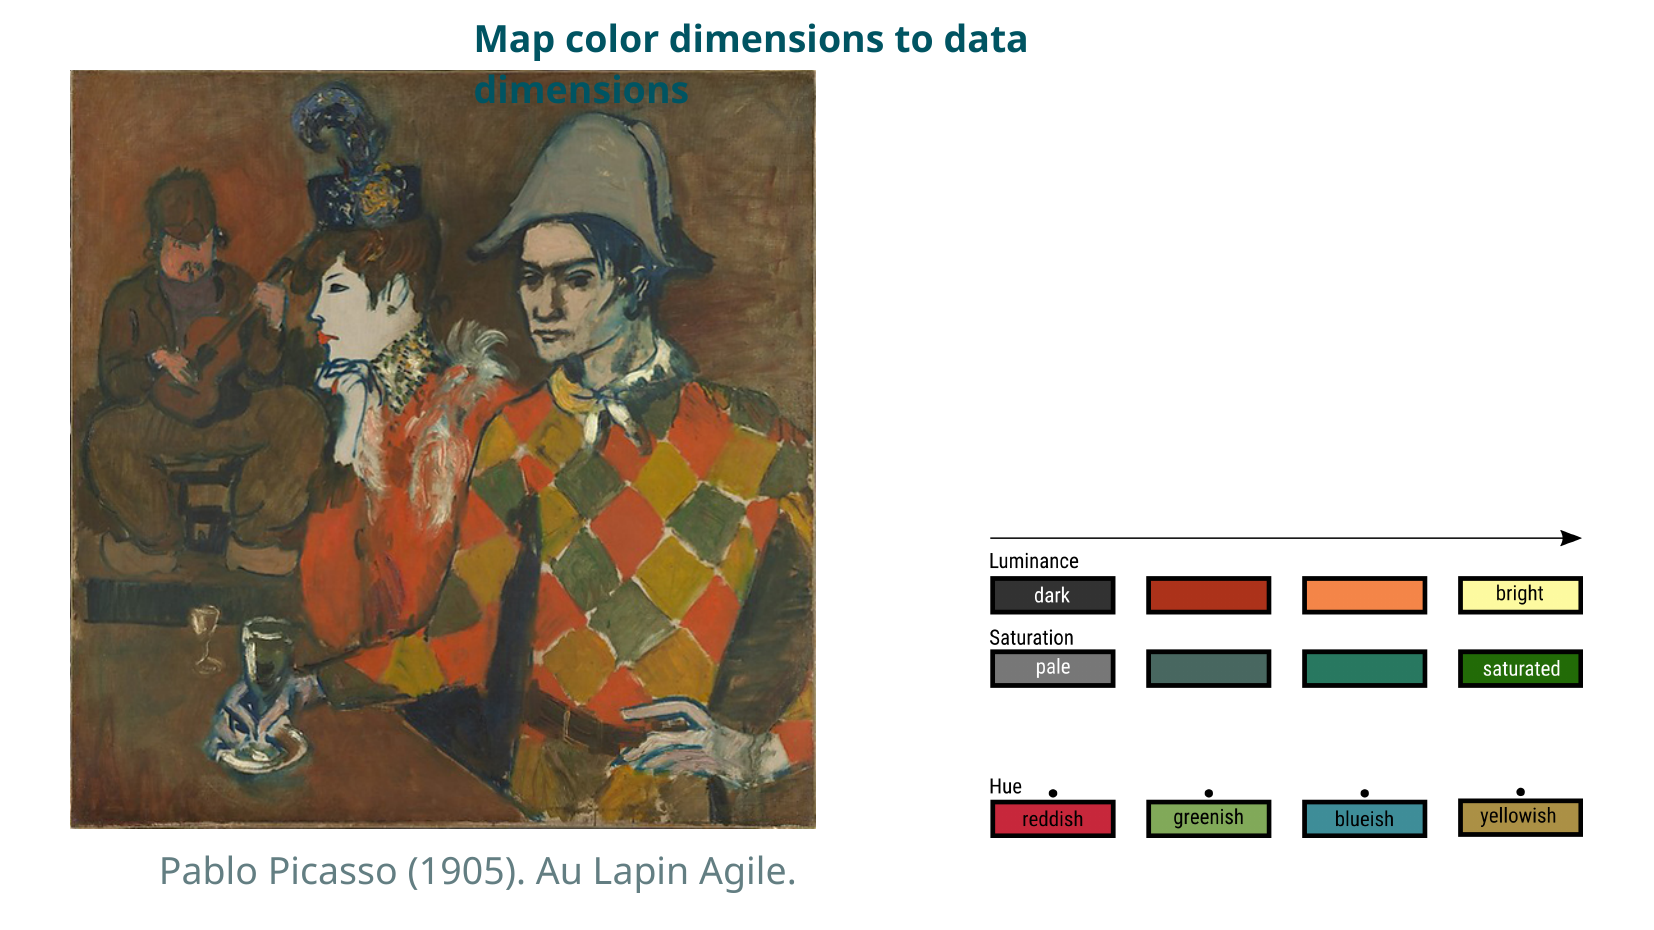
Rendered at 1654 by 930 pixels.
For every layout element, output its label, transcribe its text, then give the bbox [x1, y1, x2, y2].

text_box Pablo Picasso (1905). Au Lapin Agile. [144, 837, 754, 902]
picture [990, 530, 1583, 838]
picture [70, 70, 816, 829]
text_box Map color dimensions to data dimensions [458, 4, 1194, 119]
